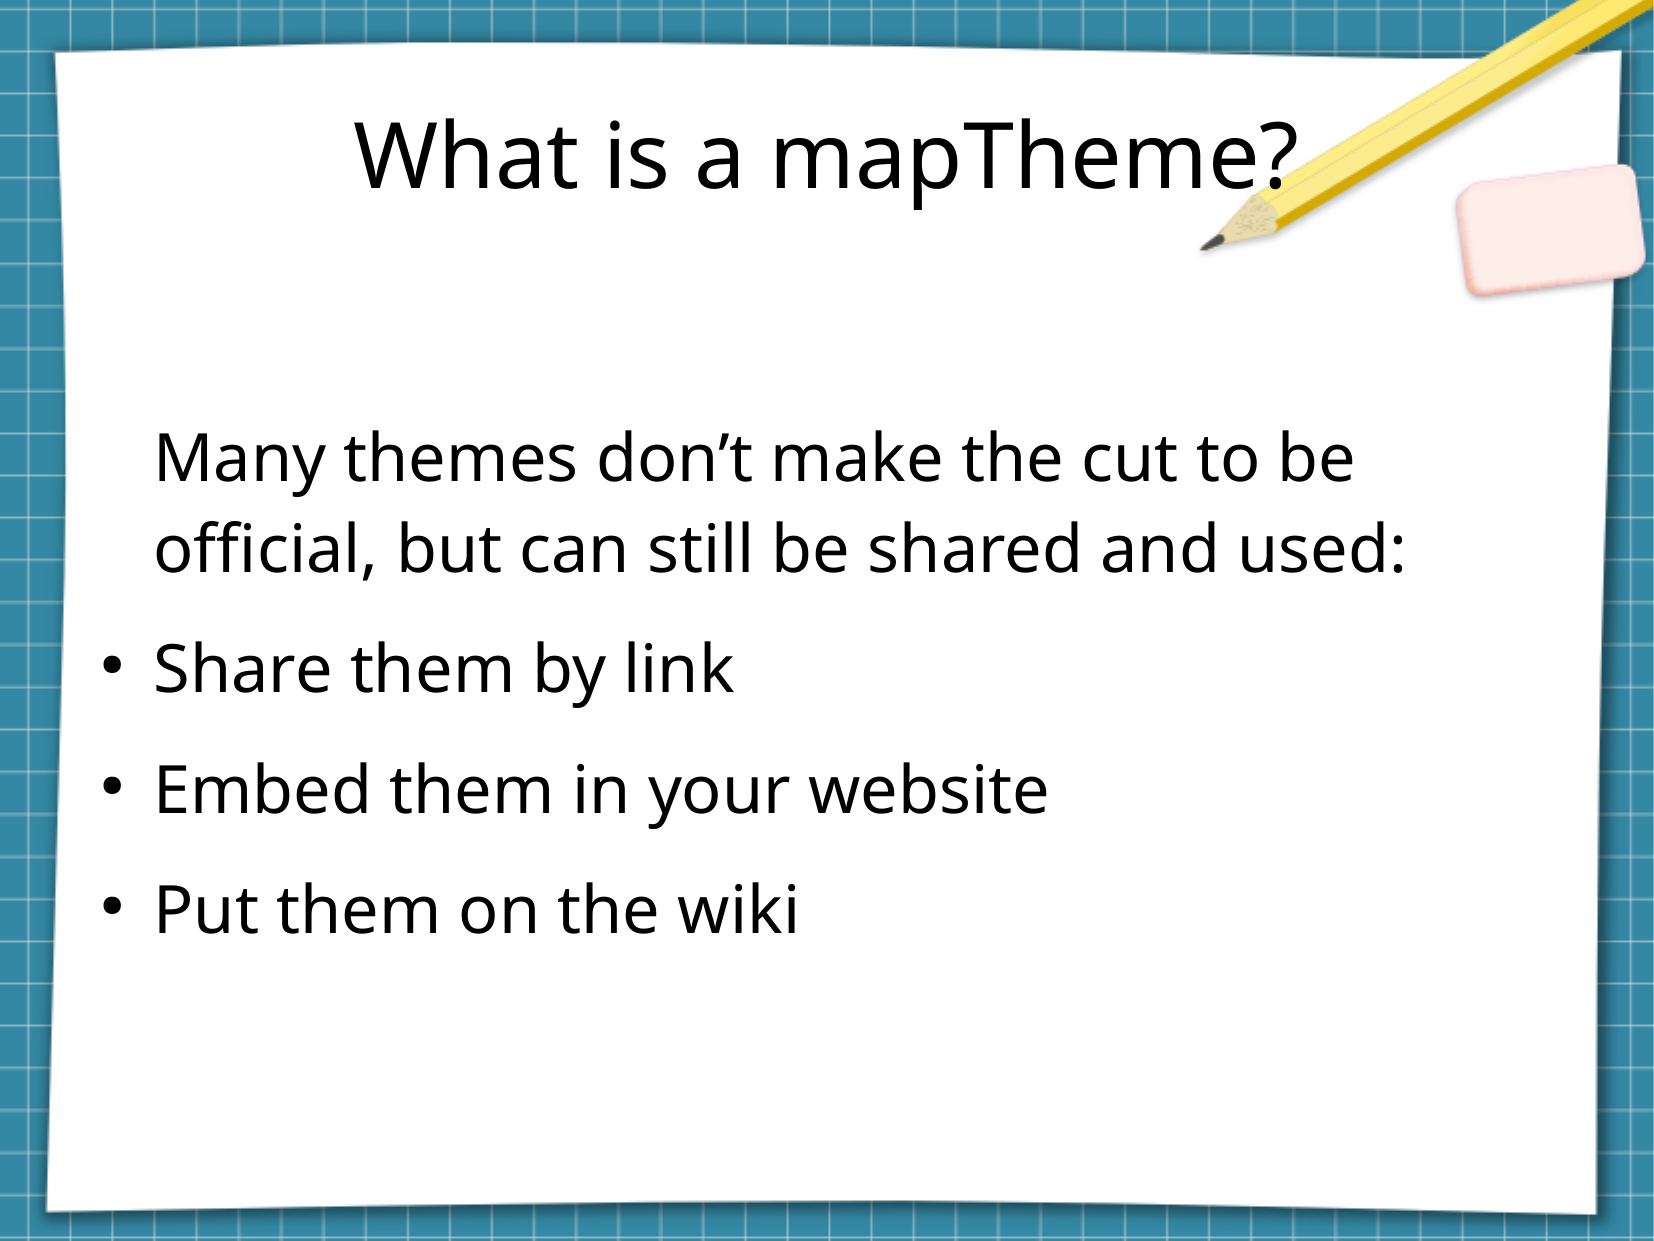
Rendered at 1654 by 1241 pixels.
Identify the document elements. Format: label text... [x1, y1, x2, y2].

list Many themes don’t make the cut to be official, but can still be shared and used: Share them by link Embed them in your website Put them on the wiki [82, 290, 1571, 1010]
title What is a mapTheme? [82, 49, 1571, 257]
picture [0, 0, 1654, 1241]
